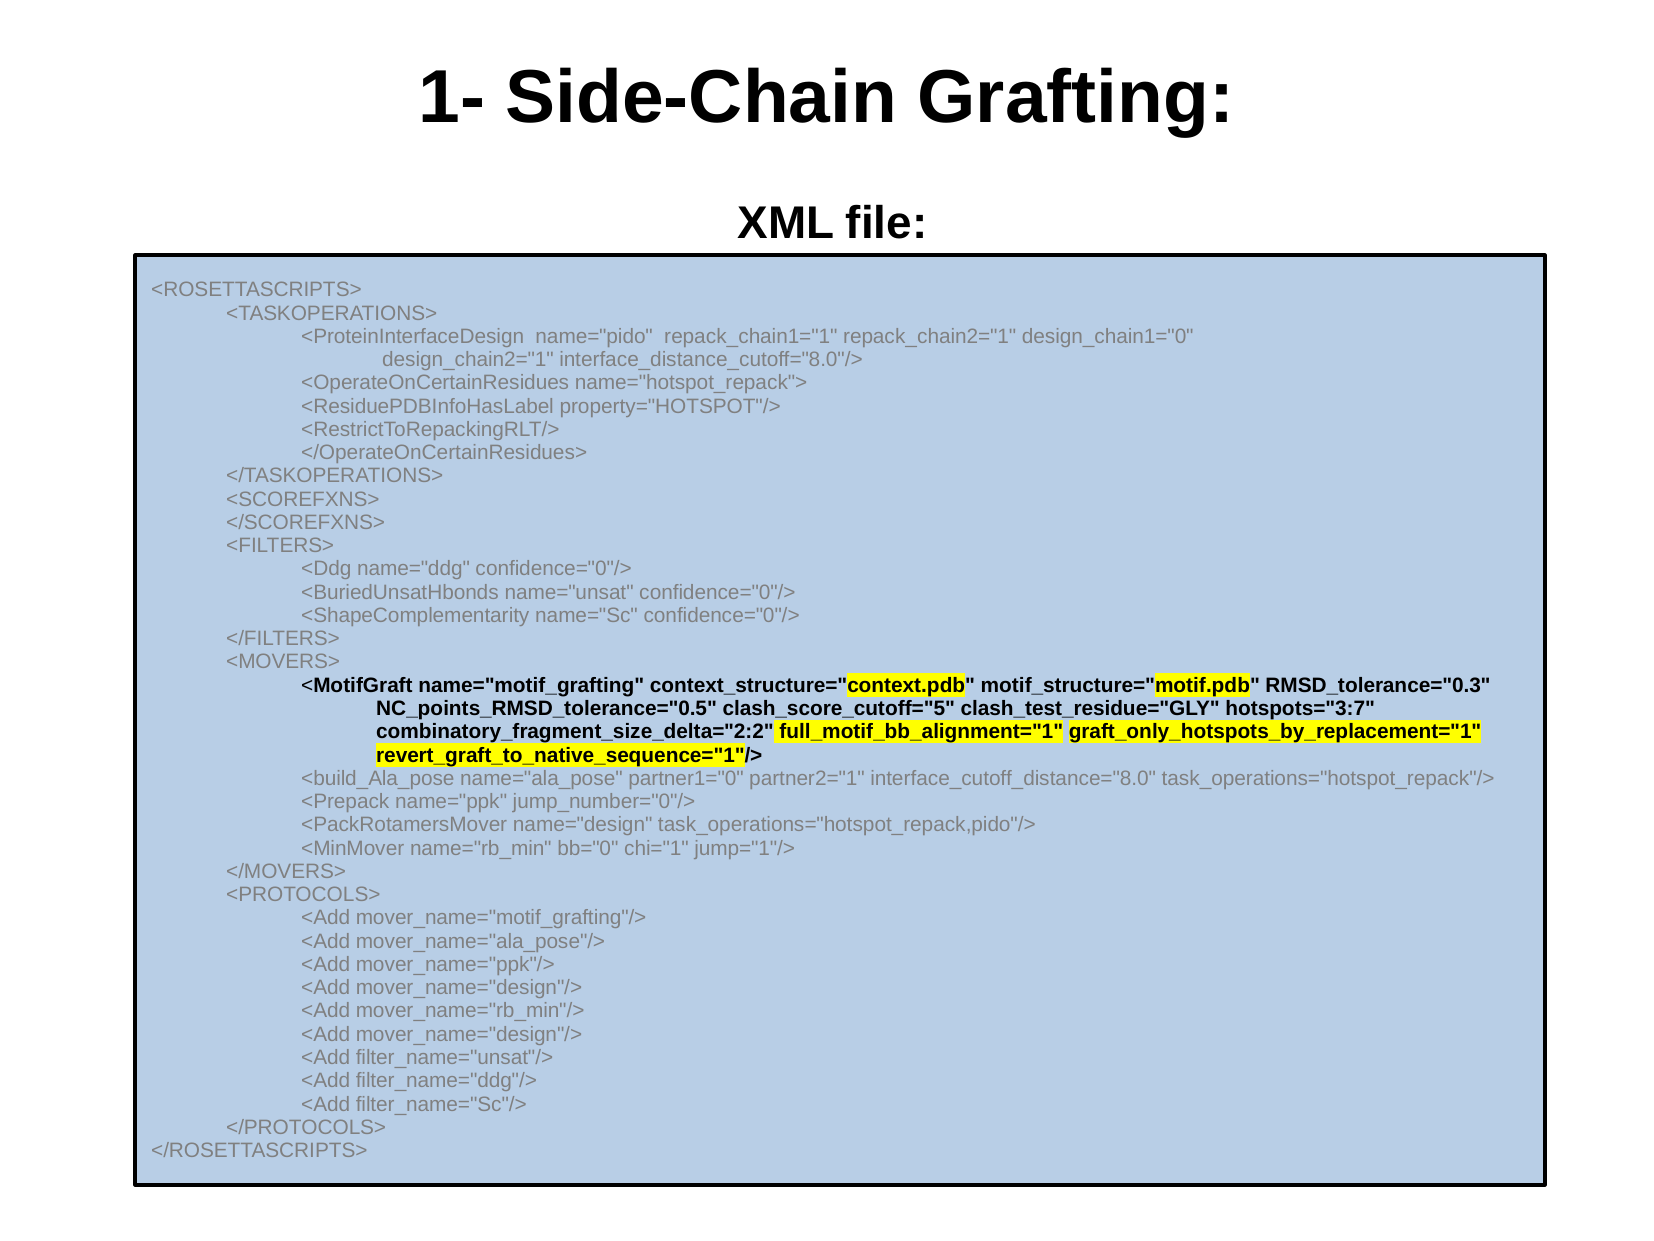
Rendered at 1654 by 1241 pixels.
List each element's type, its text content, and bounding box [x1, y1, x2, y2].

text_box 1- Side-Chain Grafting: [0, 47, 1654, 146]
text_box XML file: [480, 189, 1186, 256]
text_box <ROSETTASCRIPTS> <TASKOPERATIONS> <ProteinInterfaceDesign name="pido" repack_chain1="1" repack_chain2="1" design_chain1="0" design_chain2="1" interface_distance_cutoff="8.0"/> <OperateOnCertainResidues name="hotspot_repack"> <ResiduePDBInfoHasLabel property="HOTSPOT"/> <RestrictToRepackingRLT/> </OperateOnCertainResidues> </TASKOPERATIONS> <SCOREFXNS> </SCOREFXNS> <FILTERS> <Ddg name="ddg" confidence="0"/> <BuriedUnsatHbonds name="unsat" confidence="0"/> <ShapeComplementarity name="Sc" confidence="0"/> </FILTERS> <MOVERS> <MotifGraft name="motif_grafting" context_structure="context.pdb" motif_structure="motif.pdb" RMSD_tolerance="0.3" NC_points_RMSD_tolerance="0.5" clash_score_cutoff="5" clash_test_residue="GLY" hotspots="3:7" combinatory_fragment_size_delta="2:2" full_motif_bb_alignment="1" graft_only_hotspots_by_replacement="1" revert_graft_to_native_sequence="1"/> <build_Ala_pose name="ala_pose" partner1="0" partner2="1" interface_cutoff_distance="8.0" task_operations="hotspot_repack"/> <Prepack name="ppk" jump_number="0"/> <PackRotamersMover name="design" task_operations="hotspot_repack,pido"/> <MinMover name="rb_min" bb="0" chi="1" jump="1"/> </MOVERS> <PROTOCOLS> <Add mover_name="motif_grafting"/> <Add mover_name="ala_pose"/> <Add mover_name="ppk"/> <Add mover_name="design"/> <Add mover_name="rb_min"/> <Add mover_name="design"/> <Add filter_name="unsat"/> <Add filter_name="ddg"/> <Add filter_name="Sc"/> </PROTOCOLS> </ROSETTASCRIPTS> [135, 255, 1546, 1186]
